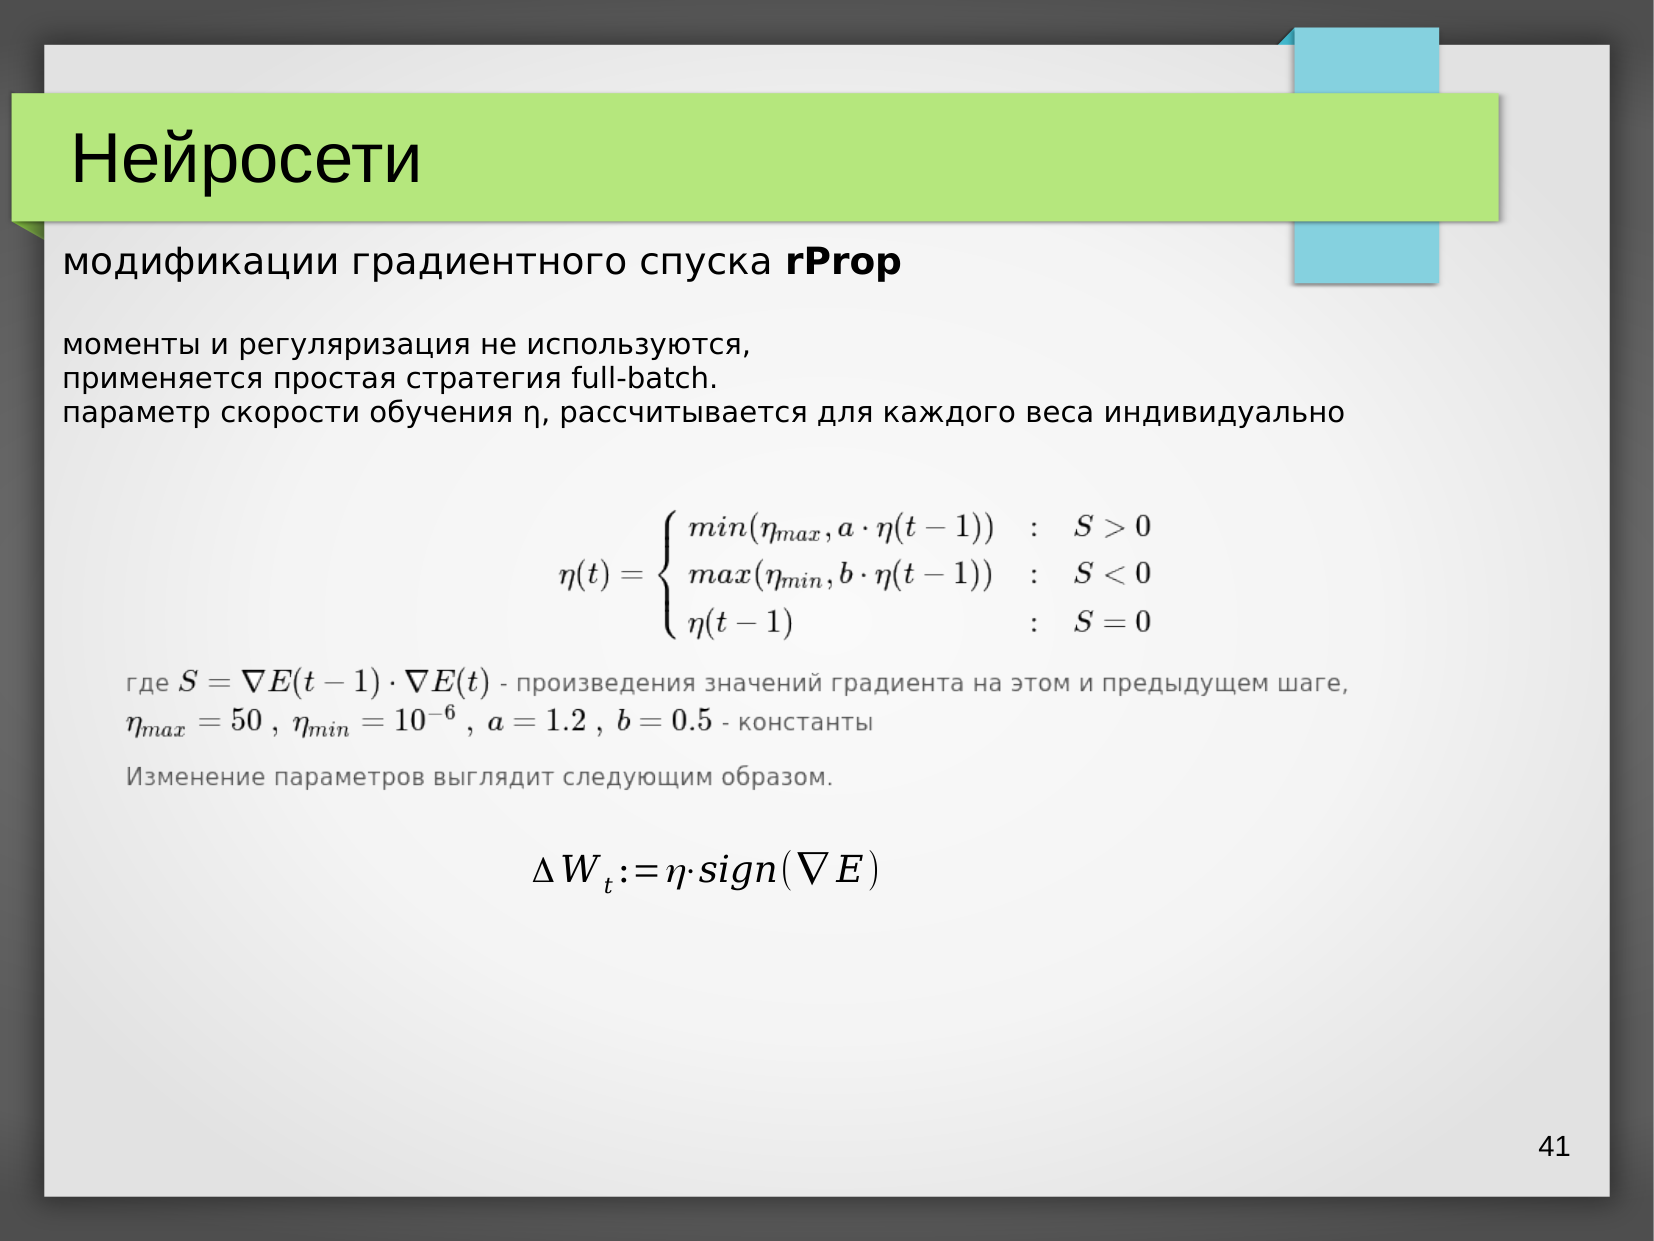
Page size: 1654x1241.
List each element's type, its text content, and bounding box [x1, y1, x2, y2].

picture [0, 0, 1654, 1241]
title Нейросети [70, 118, 1205, 199]
chart [525, 847, 886, 898]
text_box модификации градиентного спуска rProp моменты и регуляризация не используются, применяется простая стратегия full-batch. параметр скорости обучения η, рассчитывается для каждого веса индивидуально [47, 232, 1371, 472]
